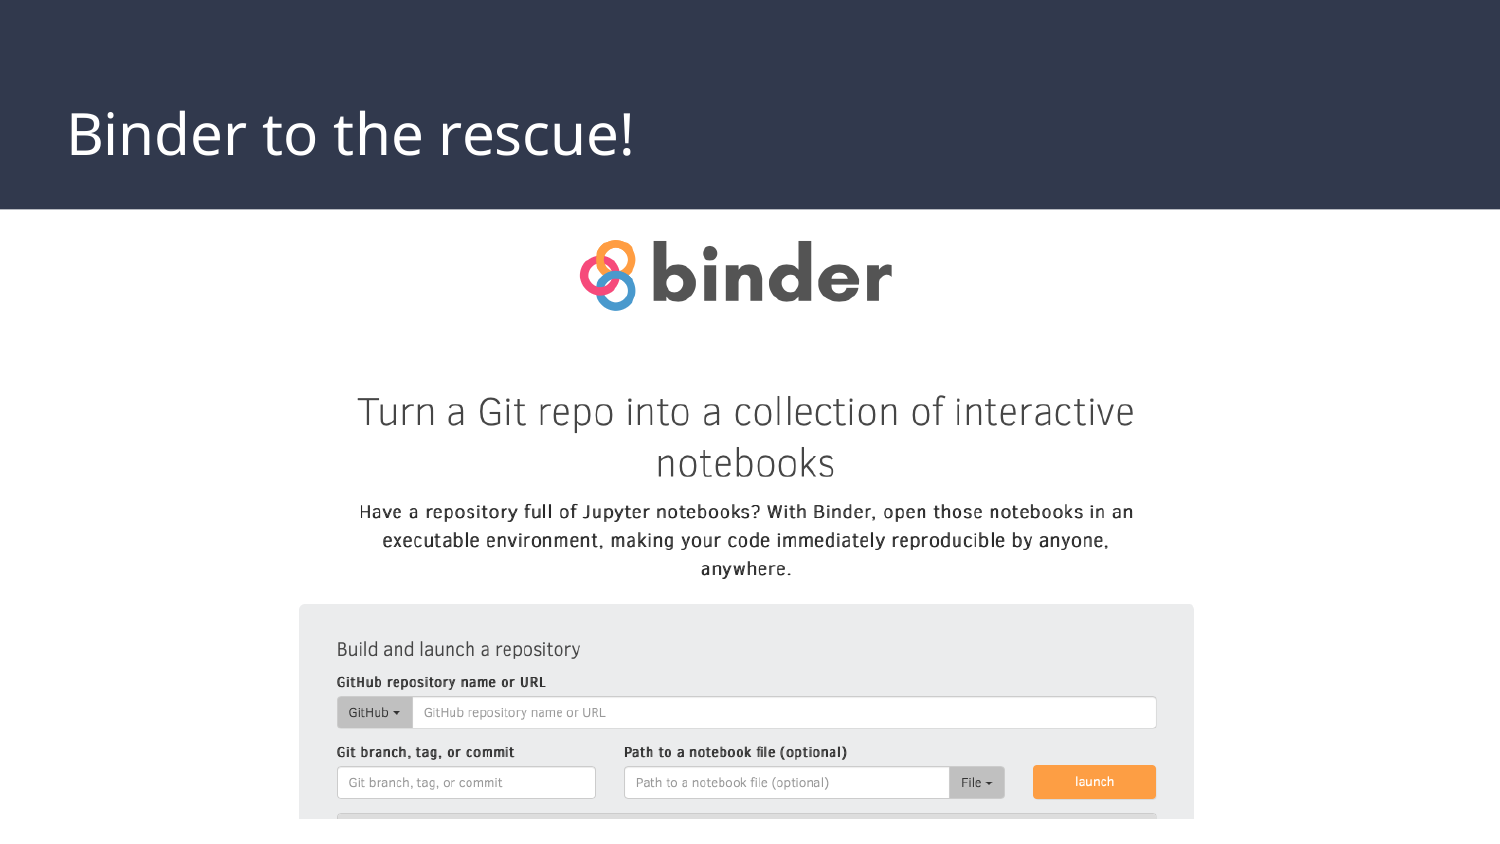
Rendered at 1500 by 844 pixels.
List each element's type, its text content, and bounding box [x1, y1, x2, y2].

picture [289, 224, 1211, 819]
title Binder to the rescue! [51, 82, 1449, 185]
